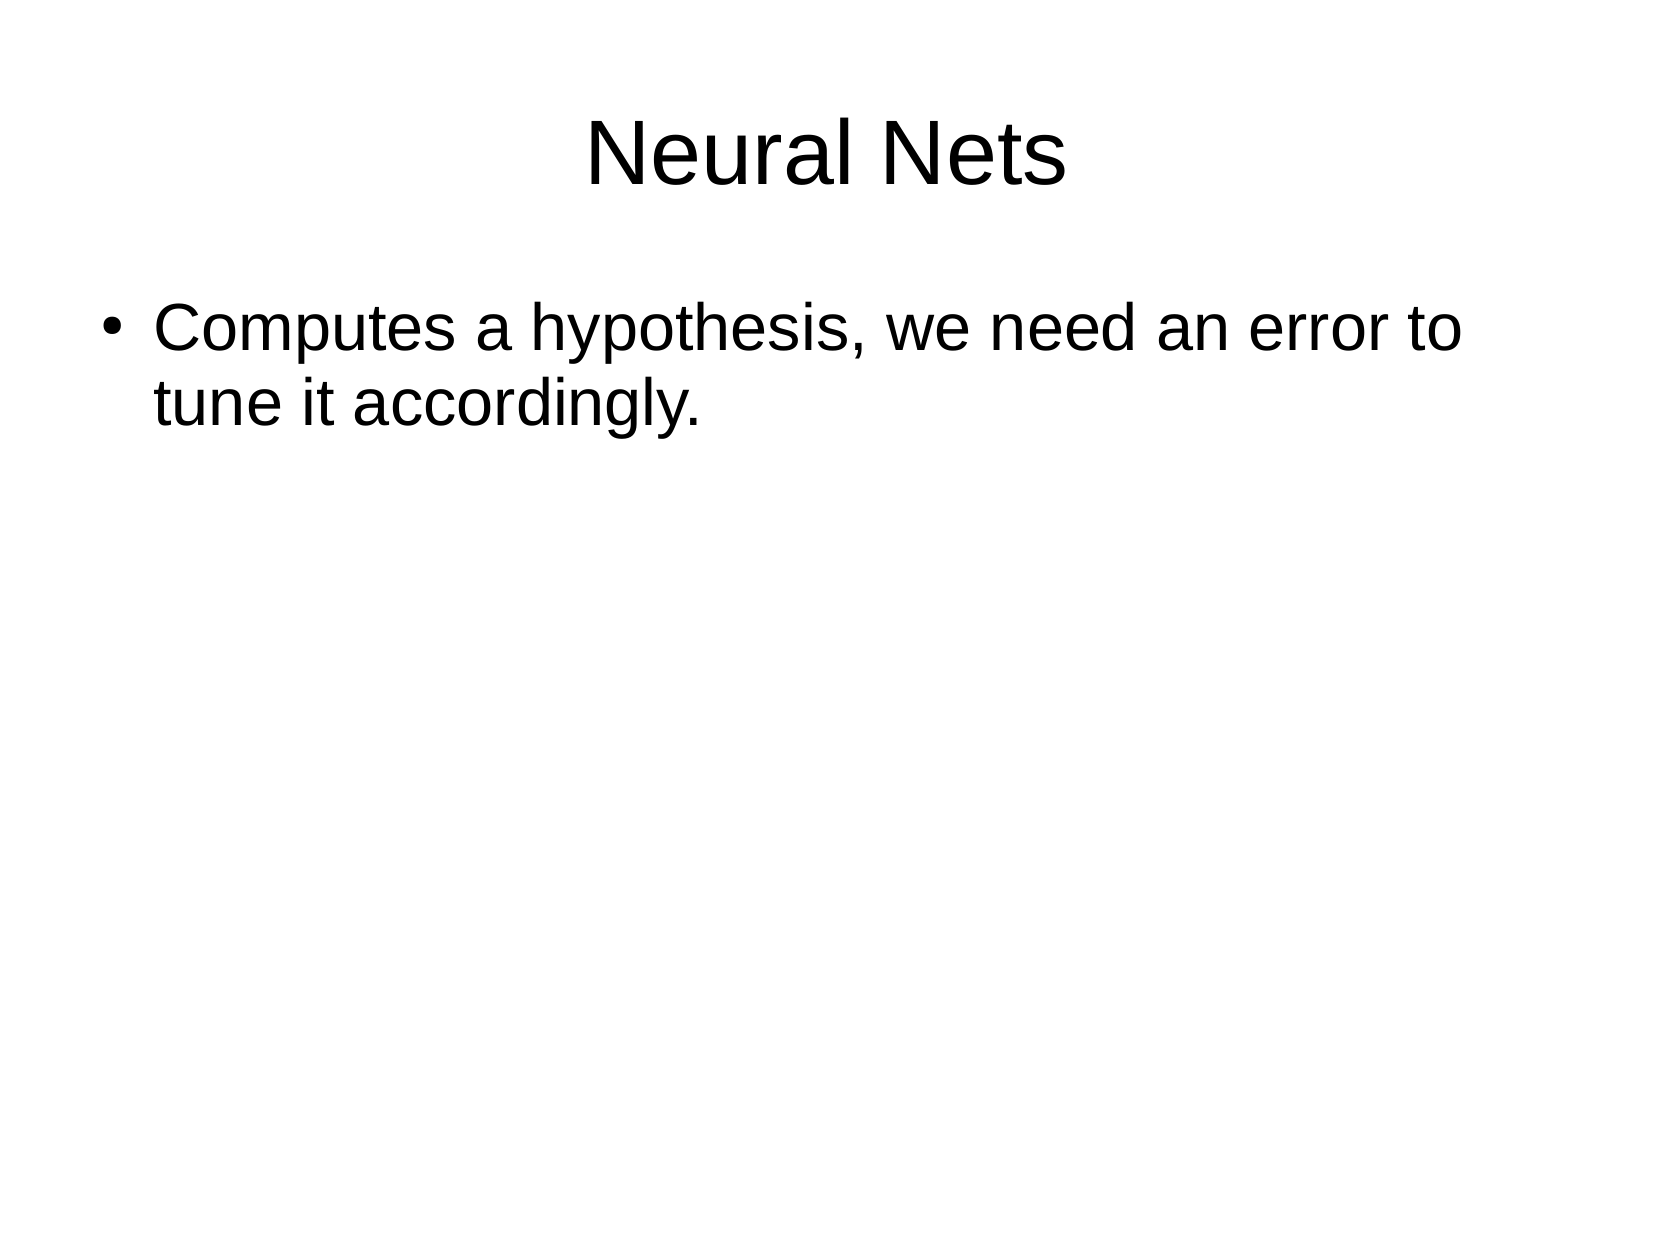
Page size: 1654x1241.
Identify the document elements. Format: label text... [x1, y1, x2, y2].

list Computes a hypothesis, we need an error to tune it accordingly. [82, 290, 1571, 1010]
title Neural Nets [82, 49, 1571, 257]
